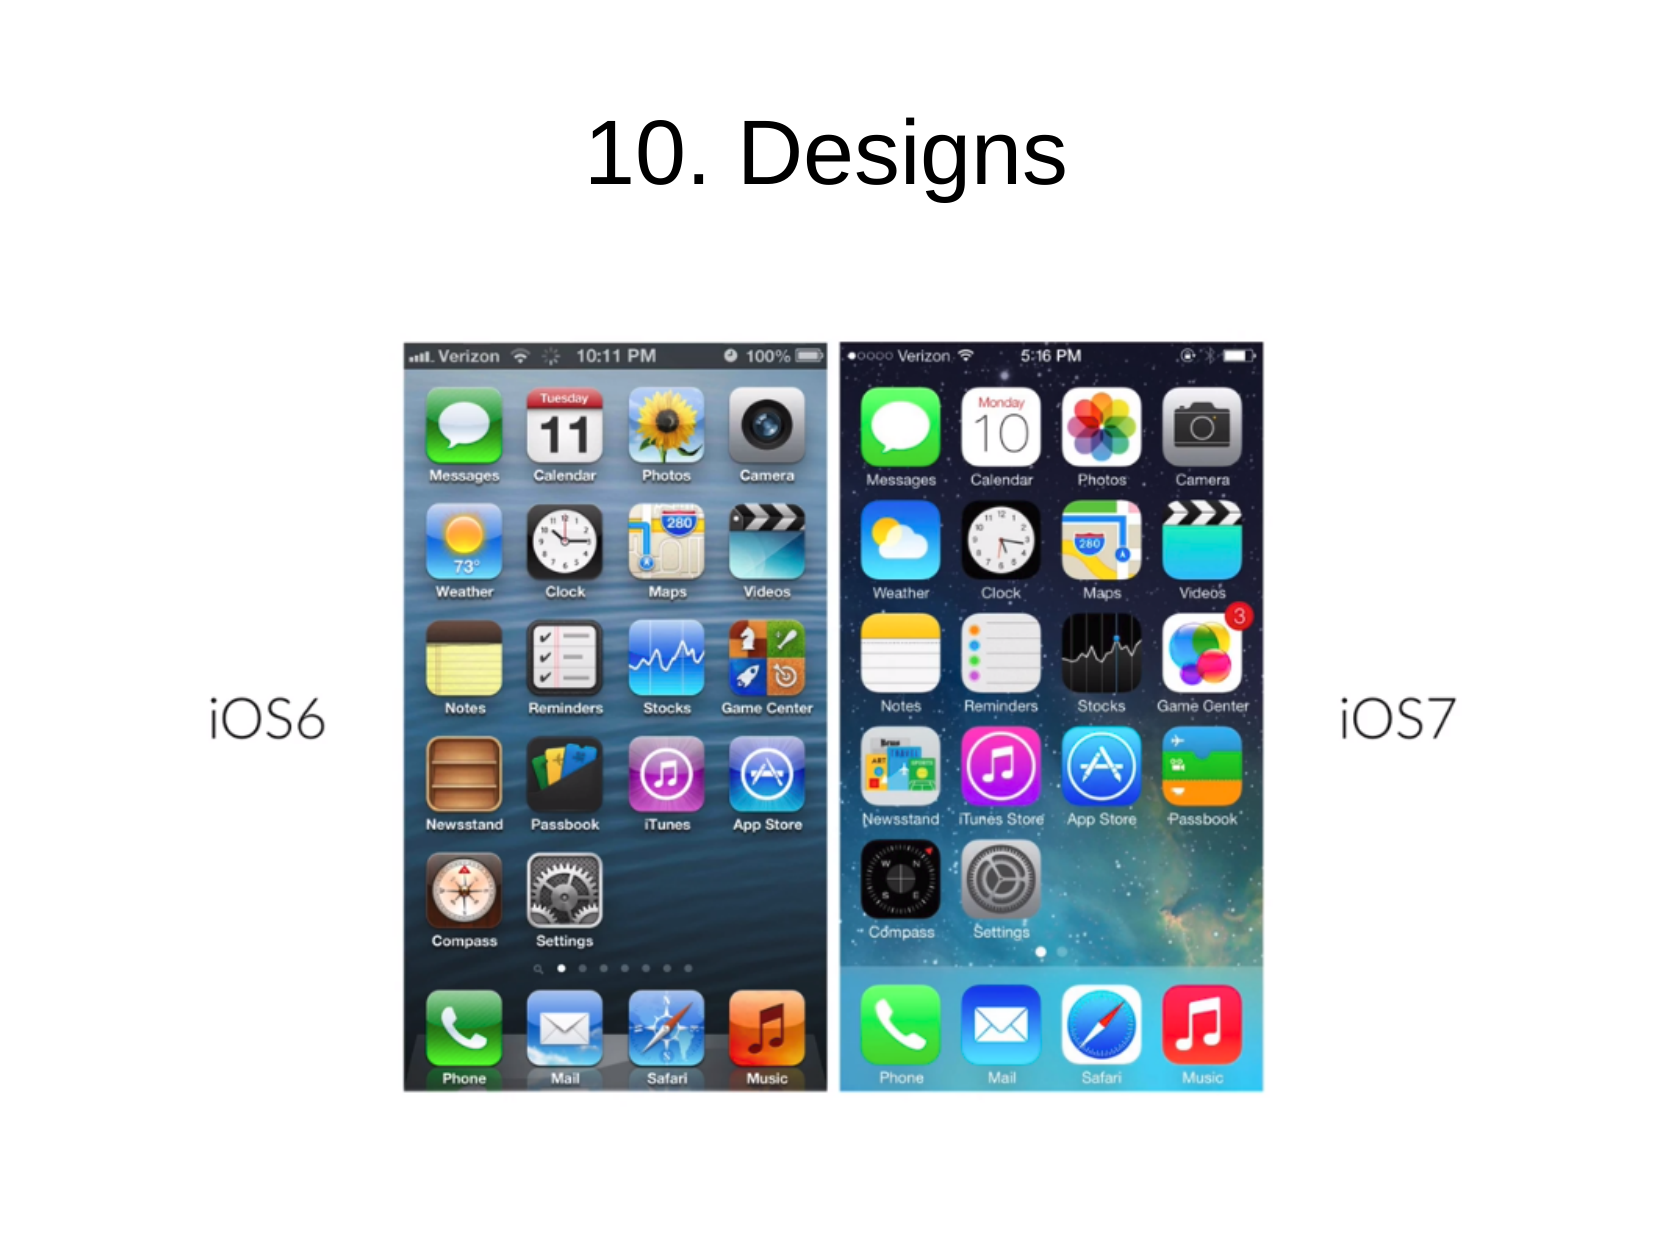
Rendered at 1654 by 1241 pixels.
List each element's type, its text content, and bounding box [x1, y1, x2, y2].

picture [193, 295, 1474, 1135]
title 10. Designs [82, 49, 1571, 257]
